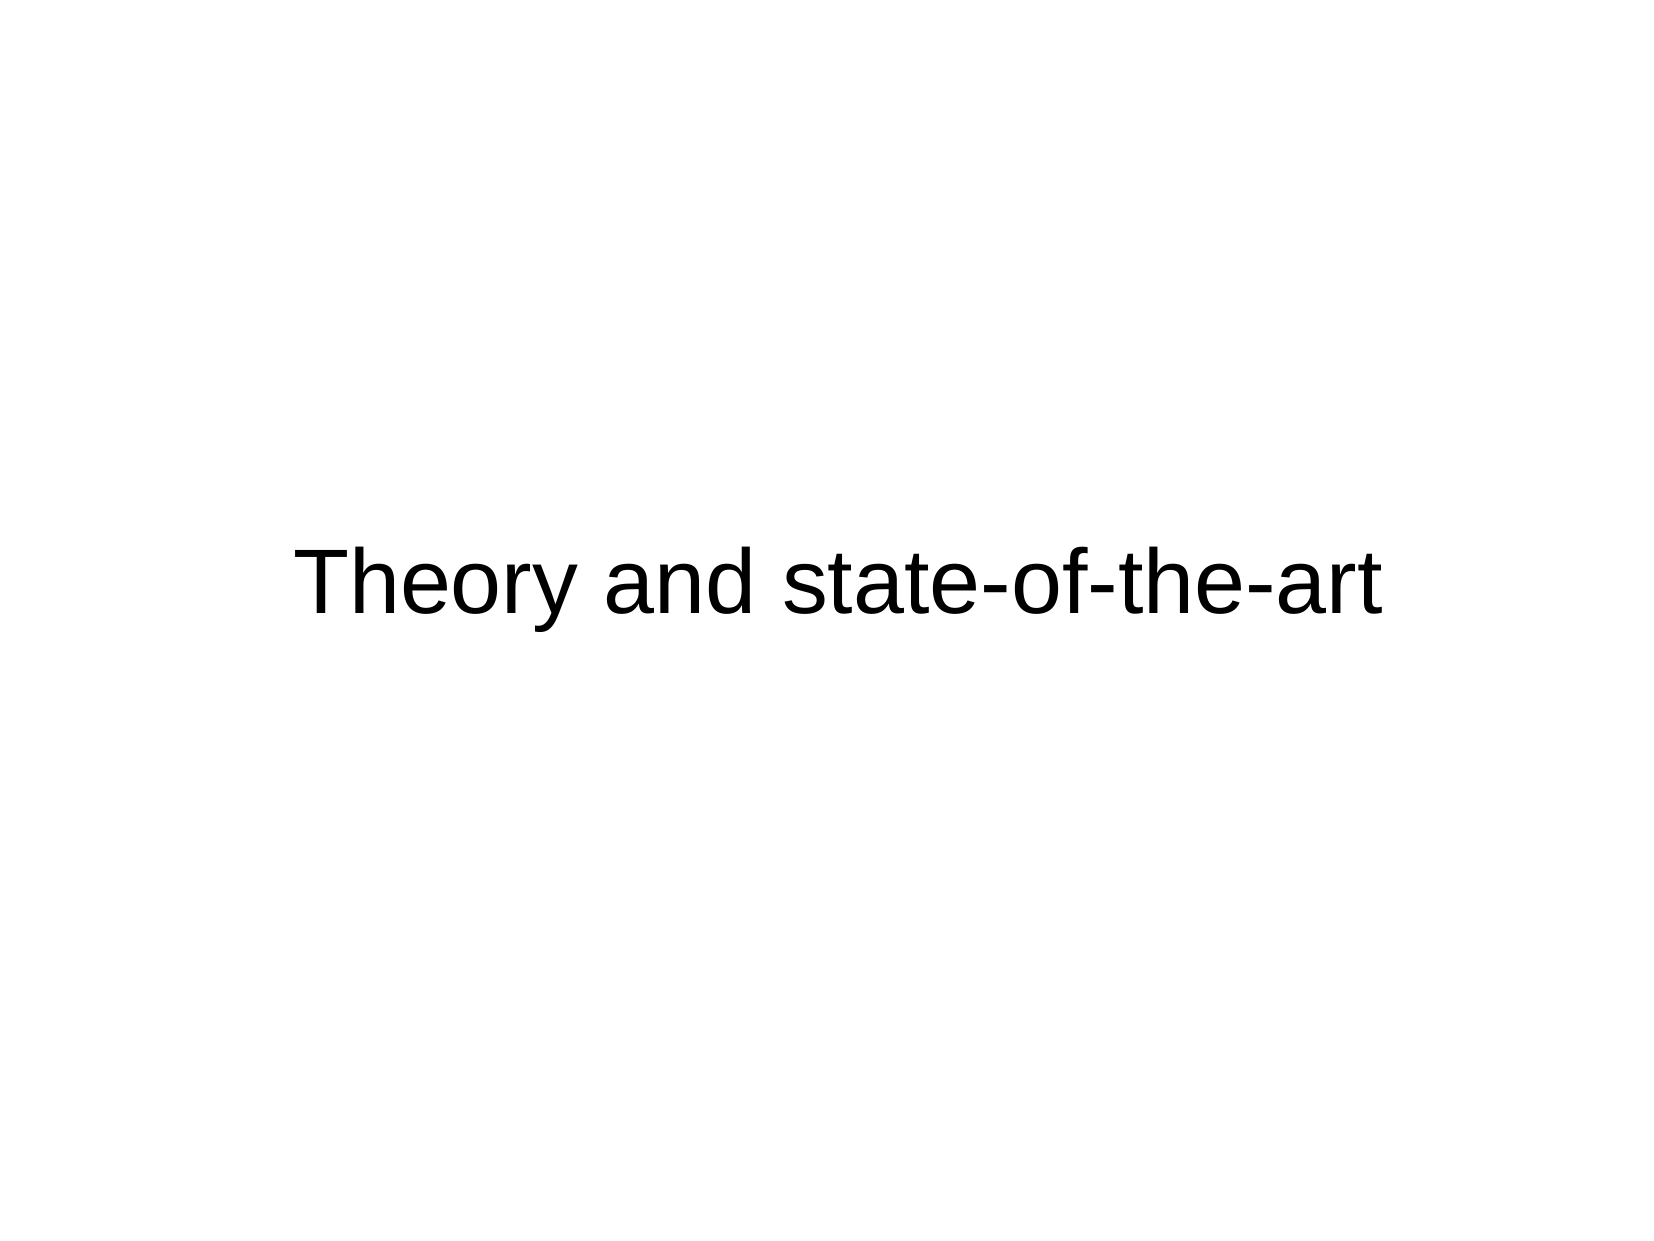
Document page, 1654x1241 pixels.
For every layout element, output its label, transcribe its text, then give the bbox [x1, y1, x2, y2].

title Theory and state-of-the-art [94, 477, 1583, 686]
